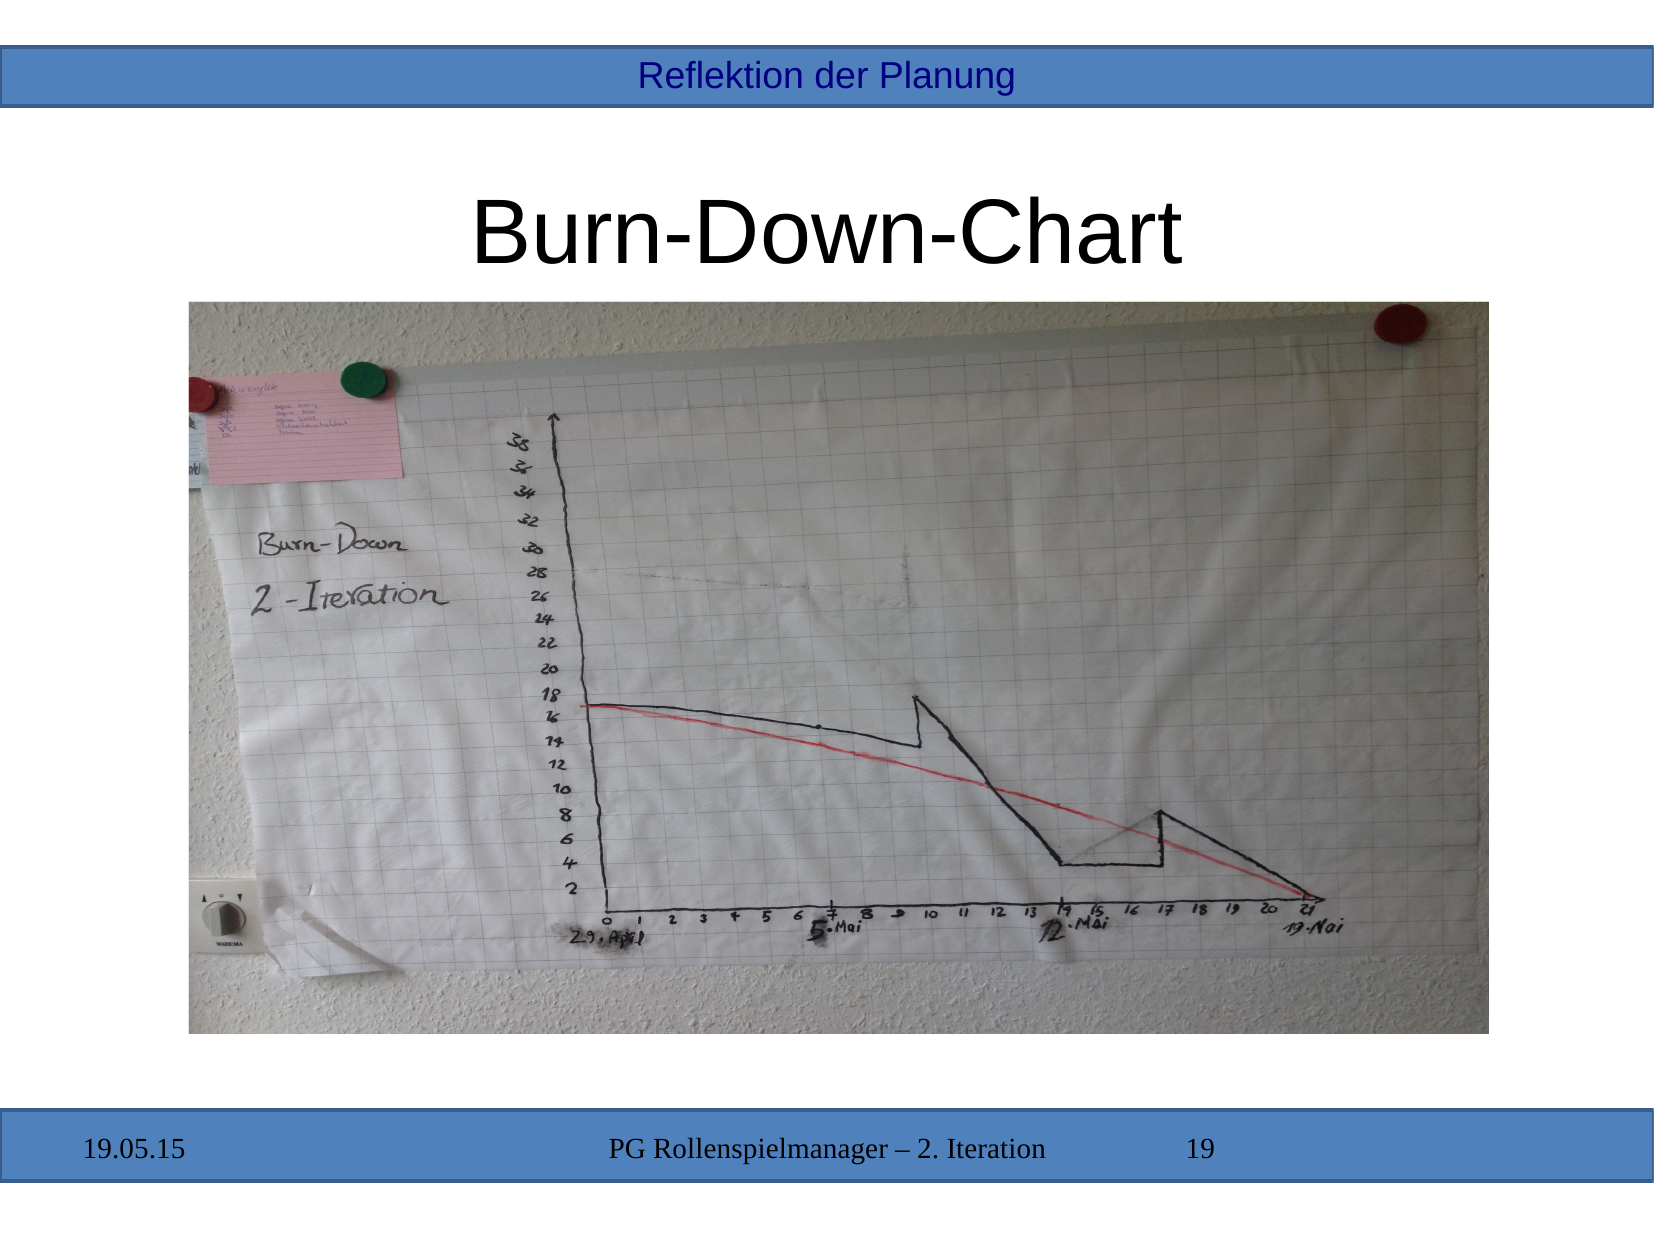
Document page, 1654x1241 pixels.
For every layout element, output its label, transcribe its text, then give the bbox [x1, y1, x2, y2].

title Burn-Down-Chart [82, 123, 1571, 331]
text_box PG Rollenspielmanager – 2. Iteration [565, 1129, 1090, 1216]
text_box Reflektion der Planung [0, 47, 1654, 105]
picture [188, 301, 1489, 1034]
text_box [1185, 1129, 1571, 1216]
text_box 19.05.15 [82, 1129, 468, 1216]
